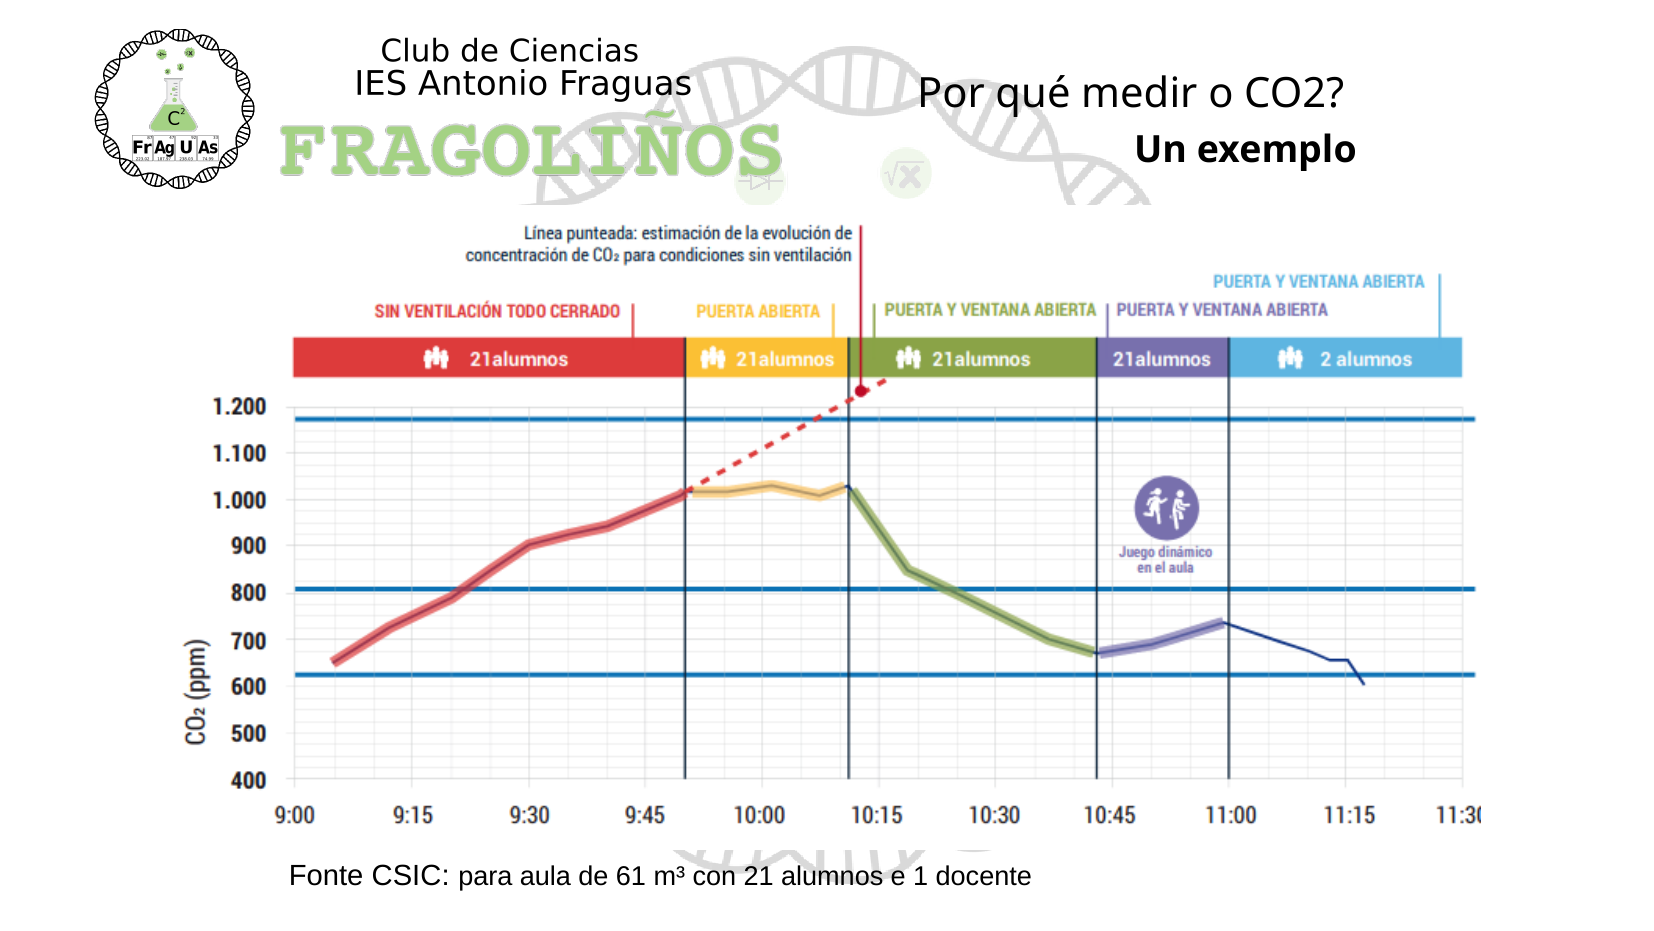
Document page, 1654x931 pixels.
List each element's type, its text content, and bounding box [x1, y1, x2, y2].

text_box Fonte CSIC: para aula de 61 m³ con 21 alumnos e 1 docente [274, 840, 1472, 906]
picture [82, 29, 1481, 850]
text_box Un exemplo [902, 118, 1589, 178]
text_box Por qué medir o CO2? [902, 58, 1589, 118]
